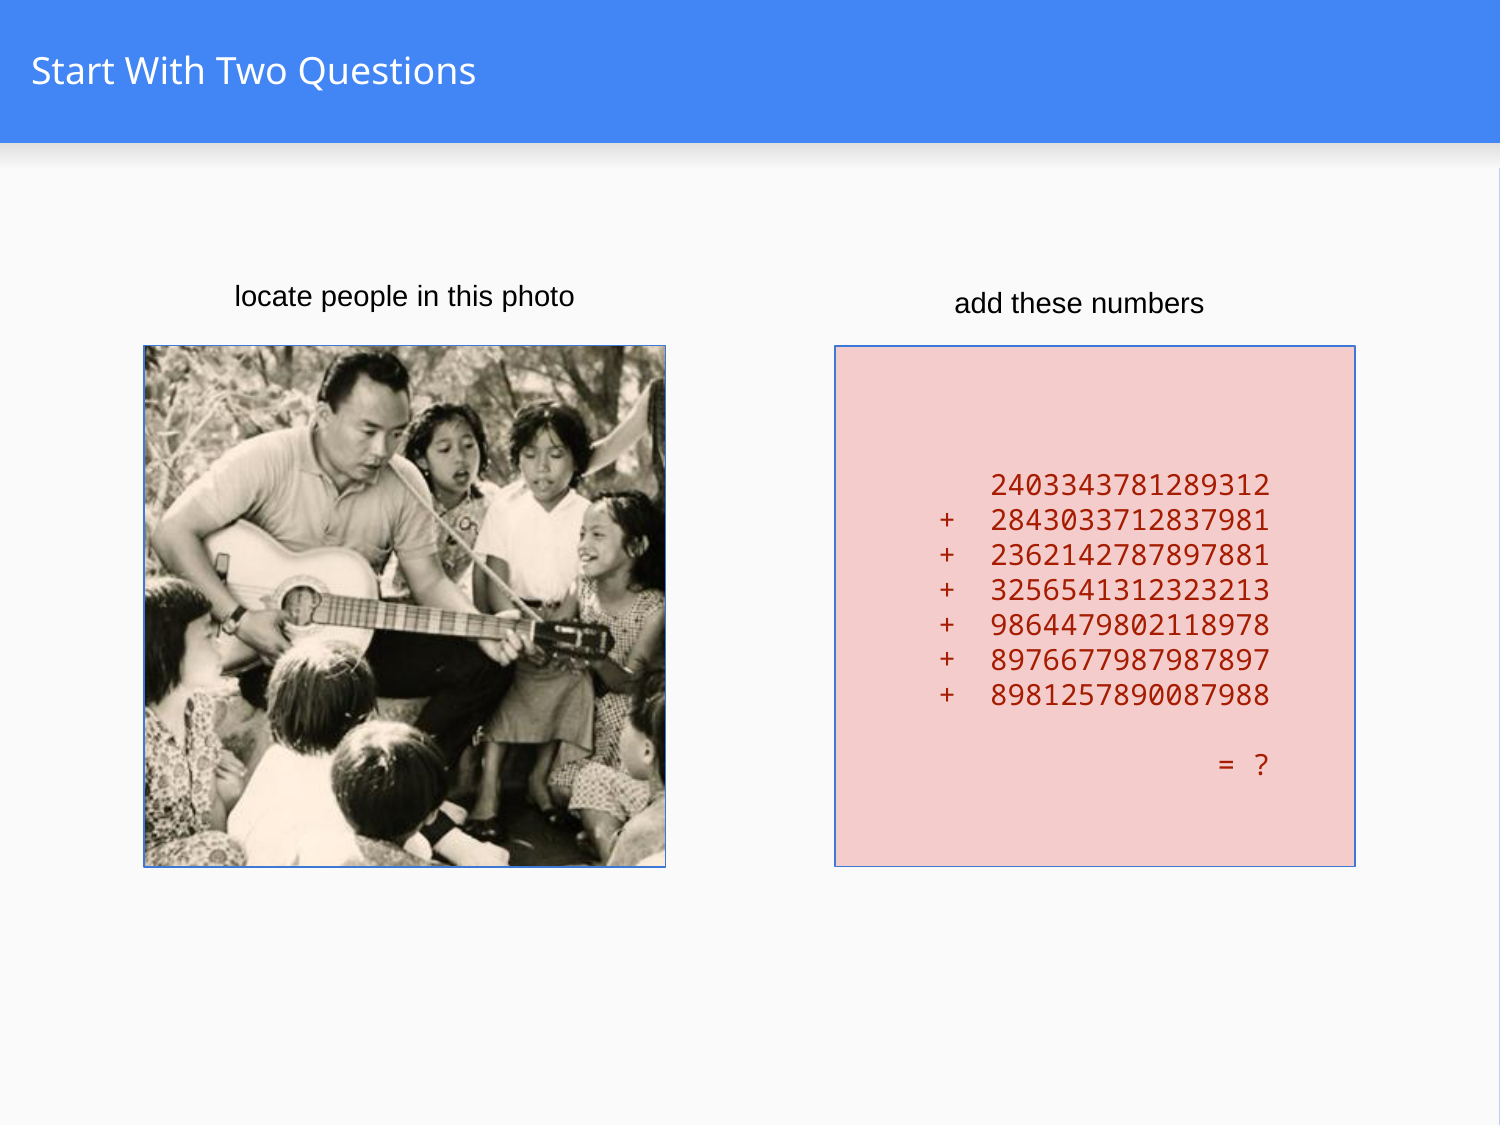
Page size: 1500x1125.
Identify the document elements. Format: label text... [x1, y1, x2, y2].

picture [144, 346, 665, 867]
text_box [1286, 346, 1356, 867]
text_box add these numbers [859, 269, 1300, 330]
title Start With Two Questions [16, 3, 1464, 136]
text_box 2403343781289312 2843033712837981 2362142787897881 3256541312323213 9864479802118978 8976677987987897 8981257890087988 = ? [873, 346, 1286, 867]
text_box locate people in this photo [185, 261, 625, 322]
text_box [834, 346, 873, 867]
